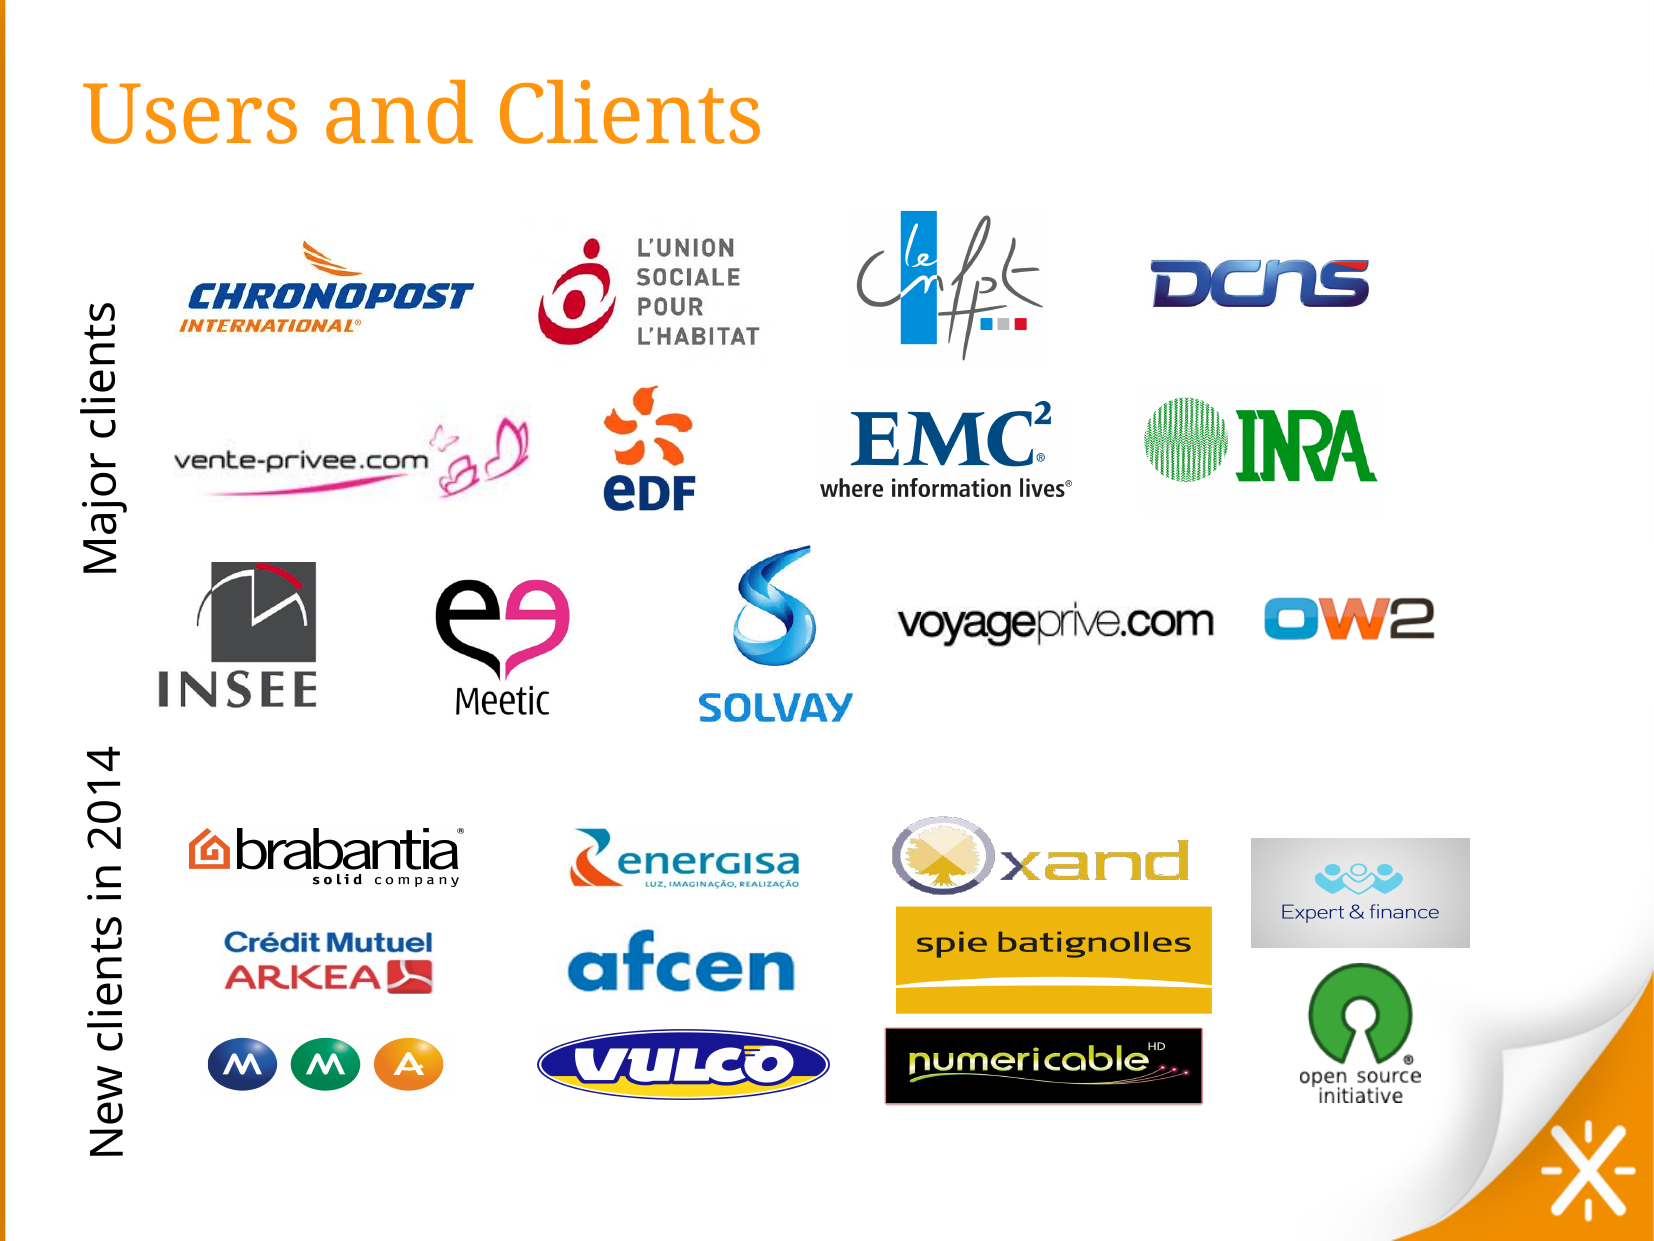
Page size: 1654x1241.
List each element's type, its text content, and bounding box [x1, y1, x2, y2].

text_box New clients in 2014 [63, 720, 139, 1188]
picture [0, 0, 1654, 1241]
text_box Major clients [56, 206, 133, 674]
title Users and Clients [82, 8, 1571, 216]
